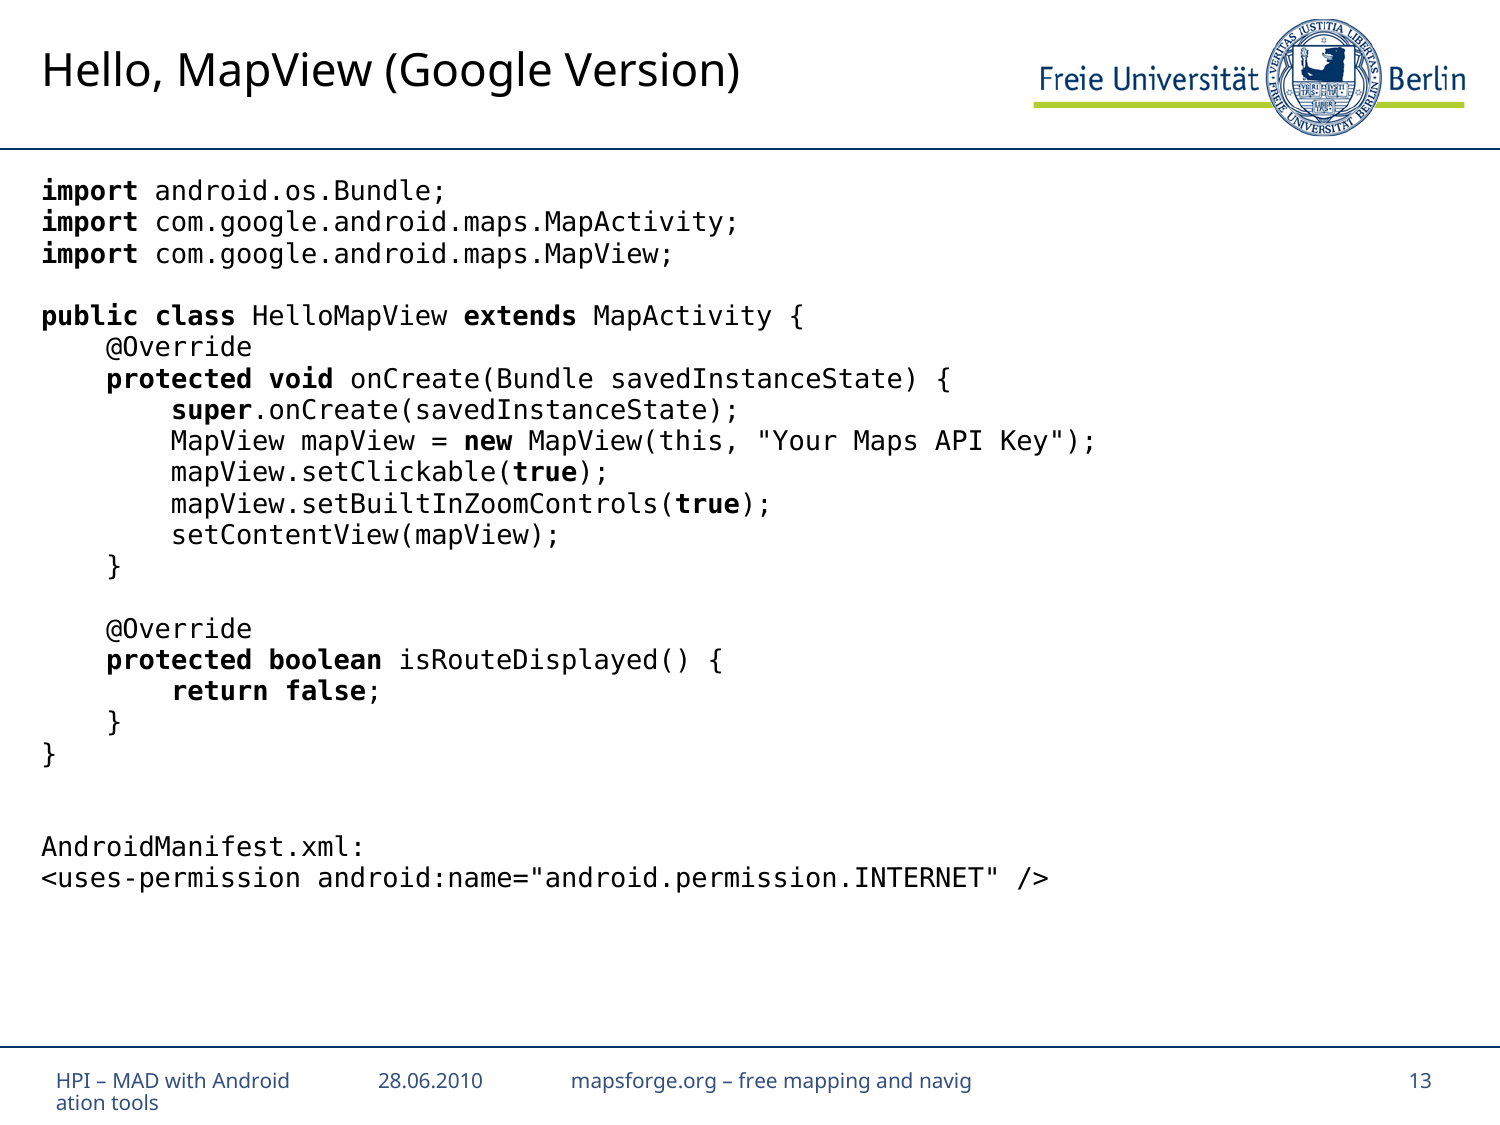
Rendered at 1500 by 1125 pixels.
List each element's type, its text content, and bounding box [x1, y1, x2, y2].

title Hello, MapView (Google Version) [41, 0, 1016, 138]
list import android.os.Bundle; import com.google.android.maps.MapActivity; import com.google.android.maps.MapView; public class HelloMapView extends MapActivity { @Override protected void onCreate(Bundle savedInstanceState) { super.onCreate(savedInstanceState); MapView mapView = new MapView(this, "Your Maps API Key"); mapView.setClickable(true); mapView.setBuiltInZoomControls(true); setContentView(mapView); } @Override protected boolean isRouteDisplayed() { return false; } } AndroidManifest.xml: <uses-permission android:name="android.permission.INTERNET" /> [41, 175, 1447, 919]
picture [1033, 19, 1470, 137]
